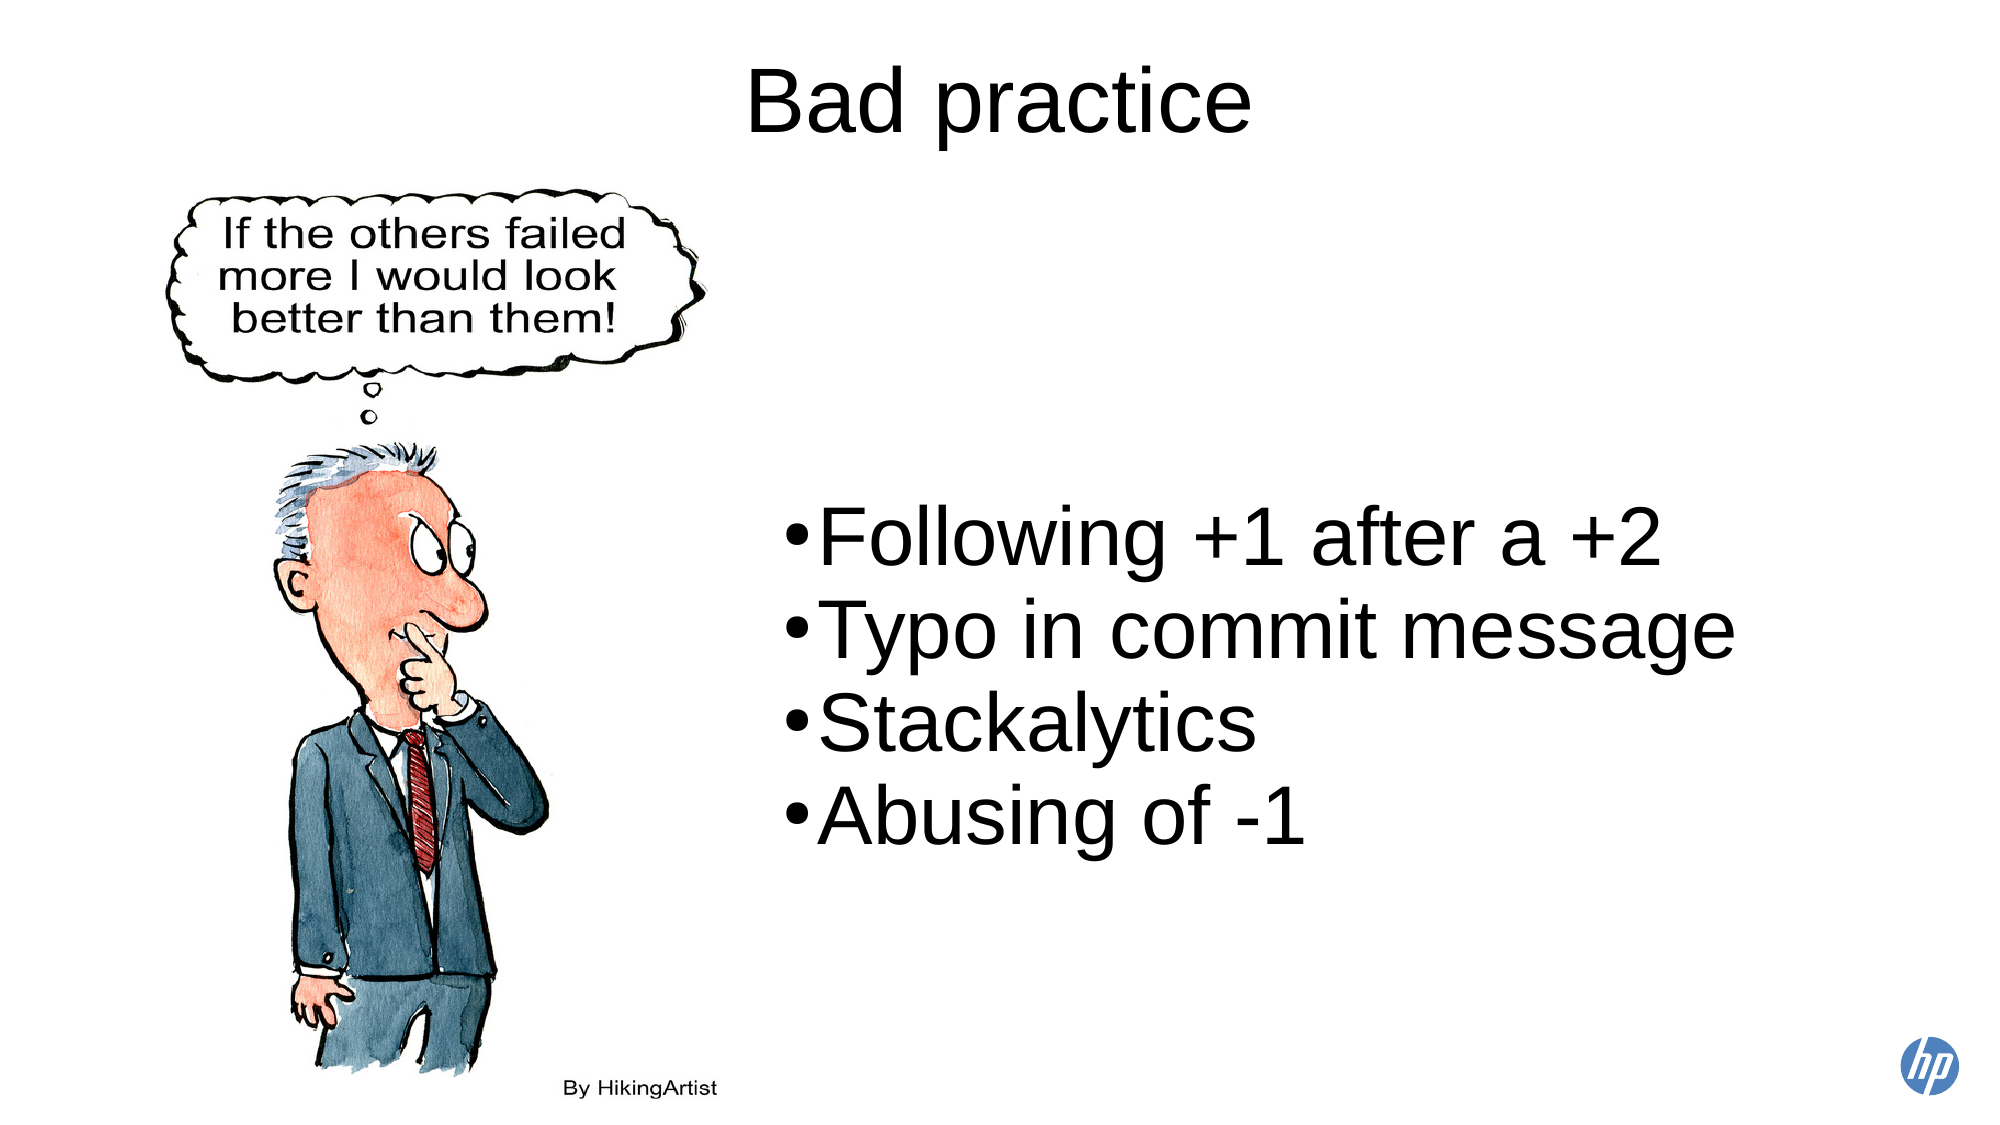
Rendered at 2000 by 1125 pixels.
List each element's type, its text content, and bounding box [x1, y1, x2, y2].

picture [134, 165, 721, 1099]
text_box Following +1 after a +2 Typo in commit message Stackalytics Abusing of -1 [767, 389, 1914, 1099]
title Bad practice [0, 23, 2000, 178]
